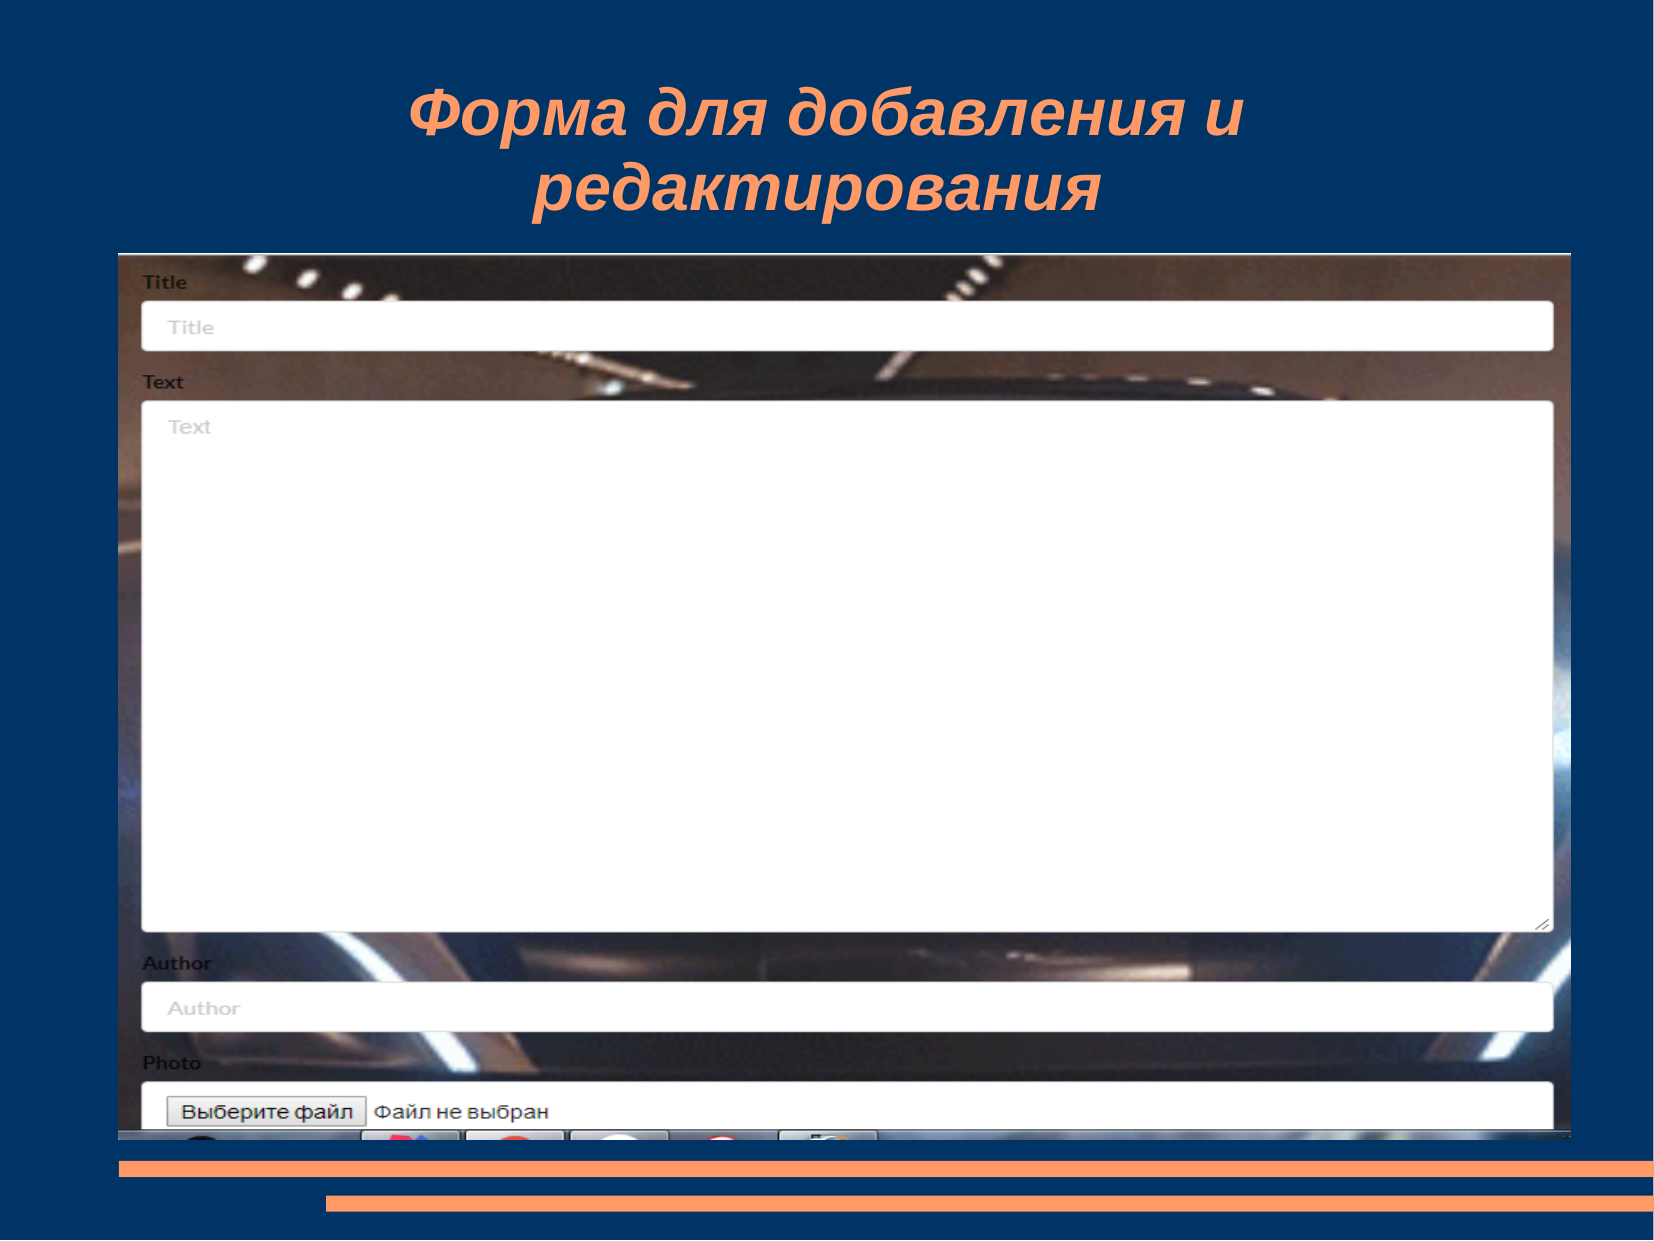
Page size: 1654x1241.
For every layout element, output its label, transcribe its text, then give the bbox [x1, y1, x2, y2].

picture [118, 253, 1571, 1140]
title Форма для добавления и редактирования [121, 46, 1534, 253]
